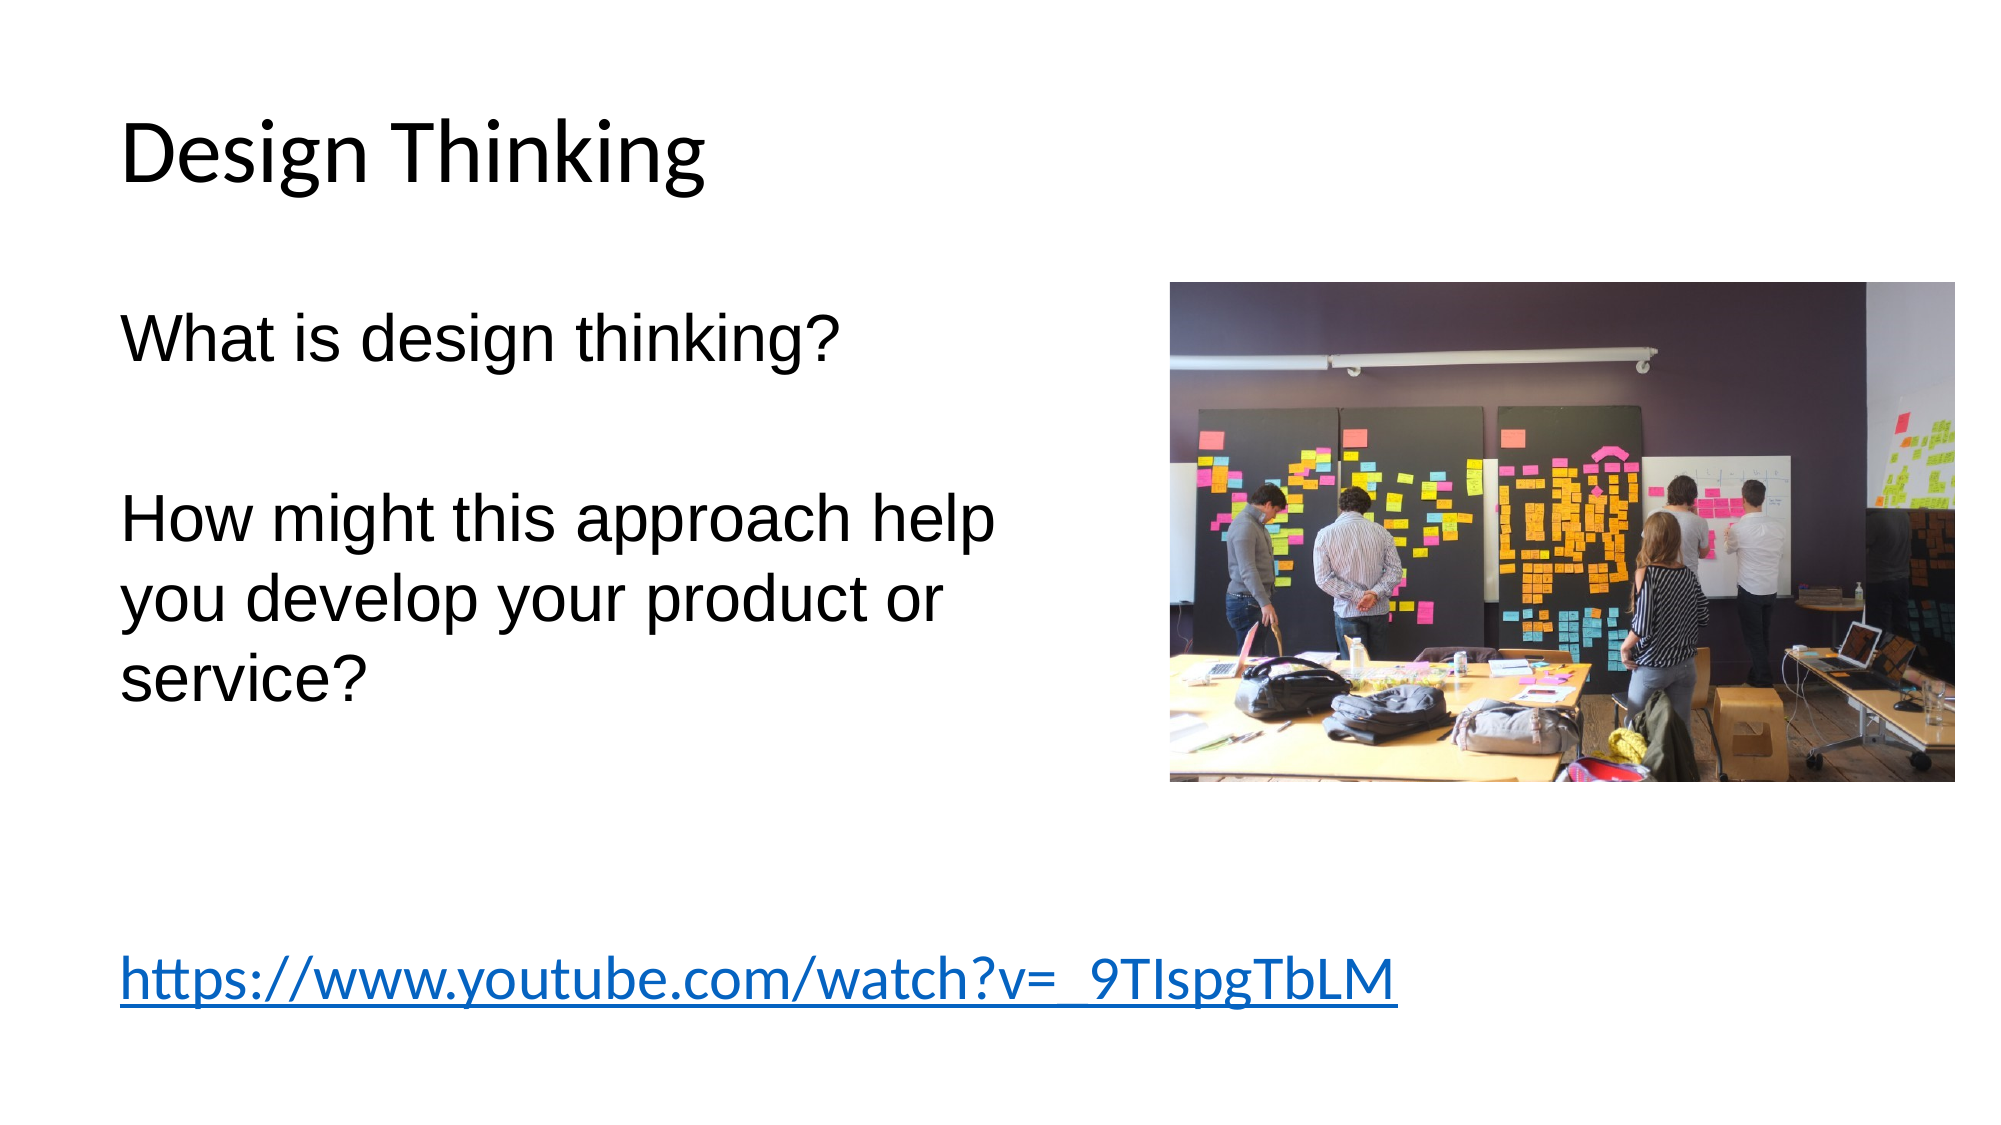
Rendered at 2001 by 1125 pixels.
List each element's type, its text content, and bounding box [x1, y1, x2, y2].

list What is design thinking? How might this approach help you develop your product or service? [99, 274, 1143, 803]
picture [1169, 282, 1955, 782]
title Design Thinking [99, 45, 1900, 223]
list https://www.youtube.com/watch?v=_9TIspgTbLM [99, 917, 2000, 1119]
